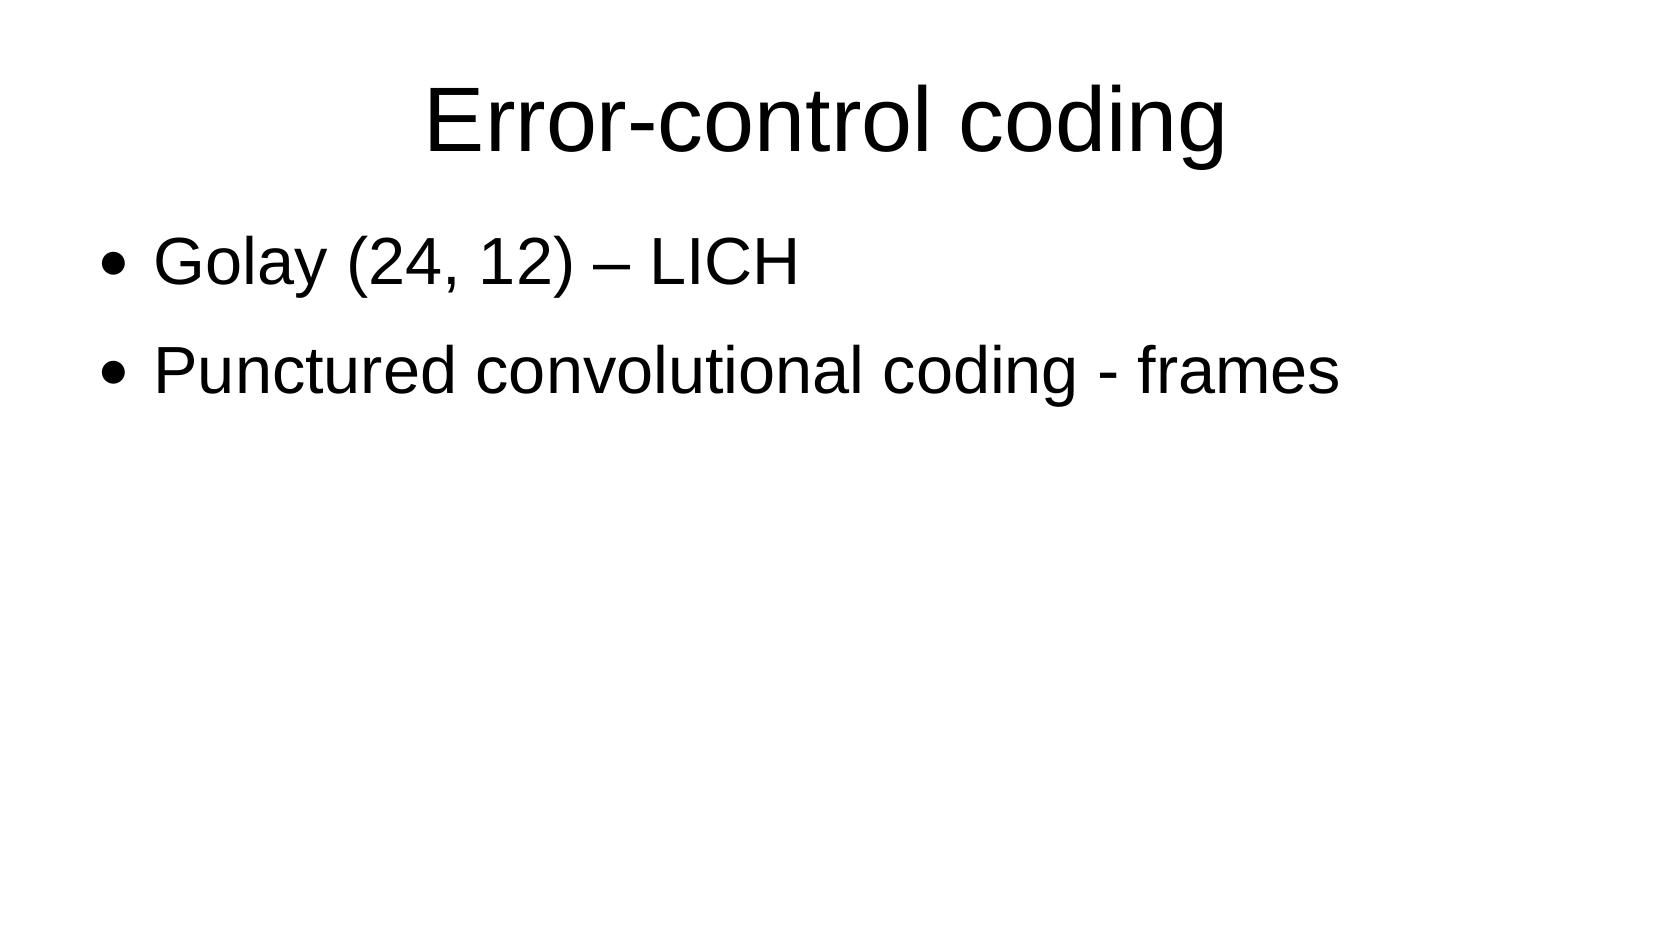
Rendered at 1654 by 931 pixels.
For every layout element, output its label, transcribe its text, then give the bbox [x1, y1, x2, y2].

text_box Golay (24, 12) – LICH Punctured convolutional coding - frames [82, 217, 1571, 757]
text_box Error-control coding [82, 37, 1571, 193]
